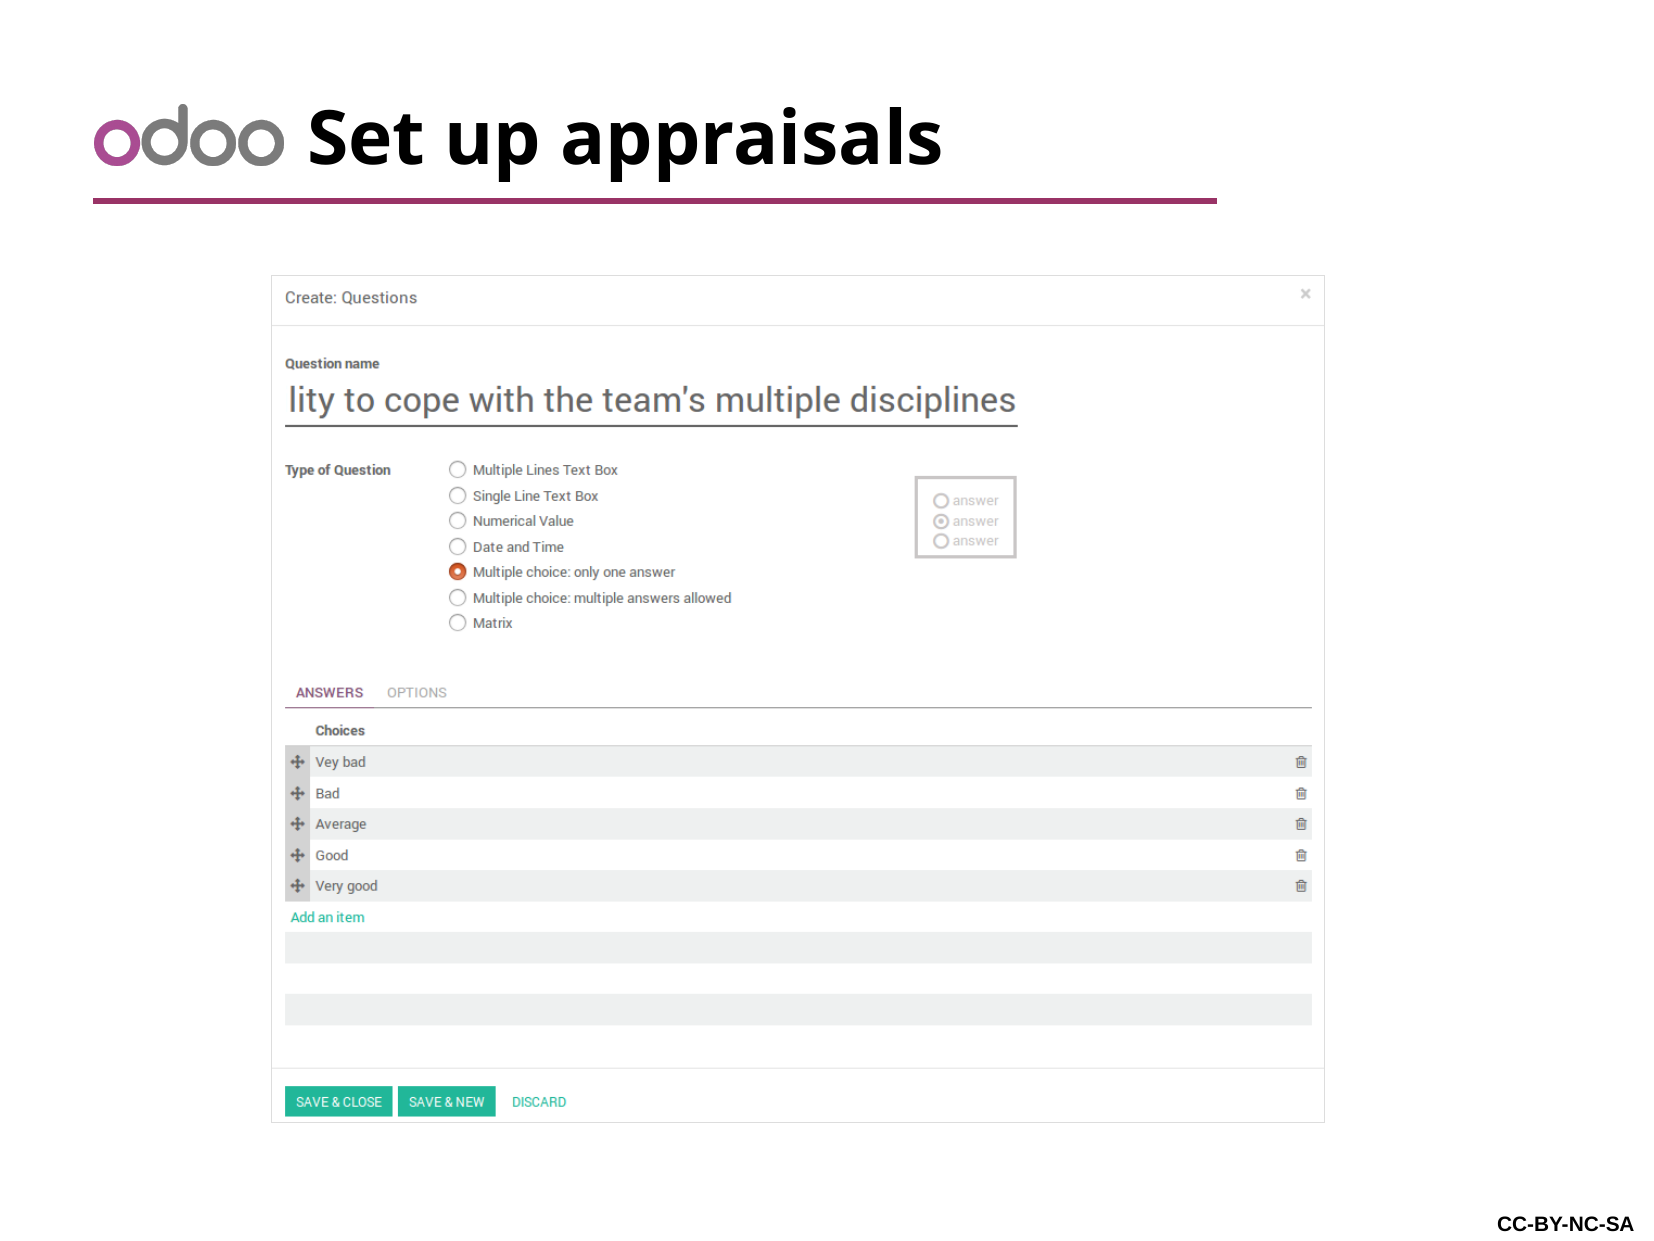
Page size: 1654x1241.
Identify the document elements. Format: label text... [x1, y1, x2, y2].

title Set up appraisals [307, 31, 1570, 239]
picture [94, 104, 284, 166]
picture [271, 274, 1325, 1123]
text_box CC-BY-NC-SA [1482, 1204, 1654, 1241]
